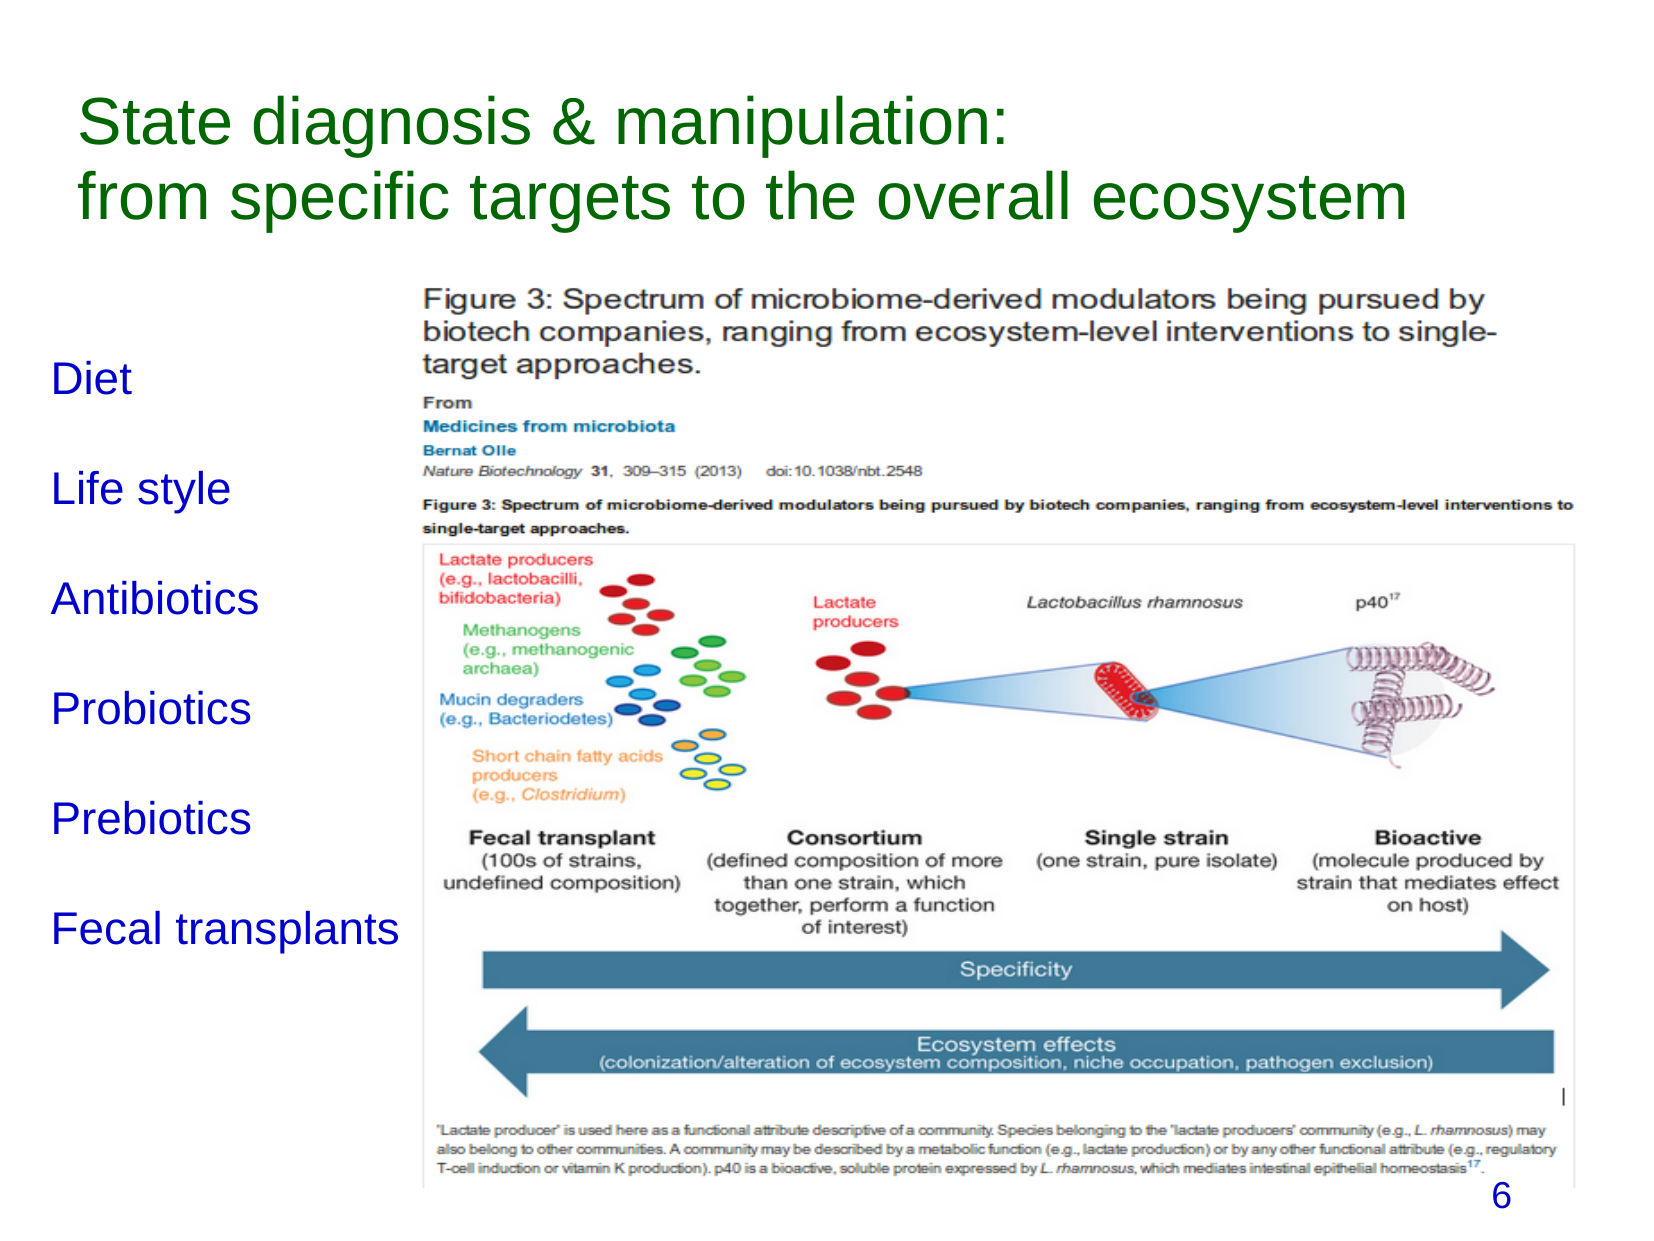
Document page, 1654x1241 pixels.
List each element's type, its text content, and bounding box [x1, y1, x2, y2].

text_box Diet Life style Antibiotics Probiotics Prebiotics Fecal transplants [37, 342, 691, 1126]
title State diagnosis & manipulation: from specific targets to the overall ecosystem [77, 84, 1566, 234]
picture [405, 284, 1590, 1188]
text_box <number> [1477, 1164, 1654, 1223]
